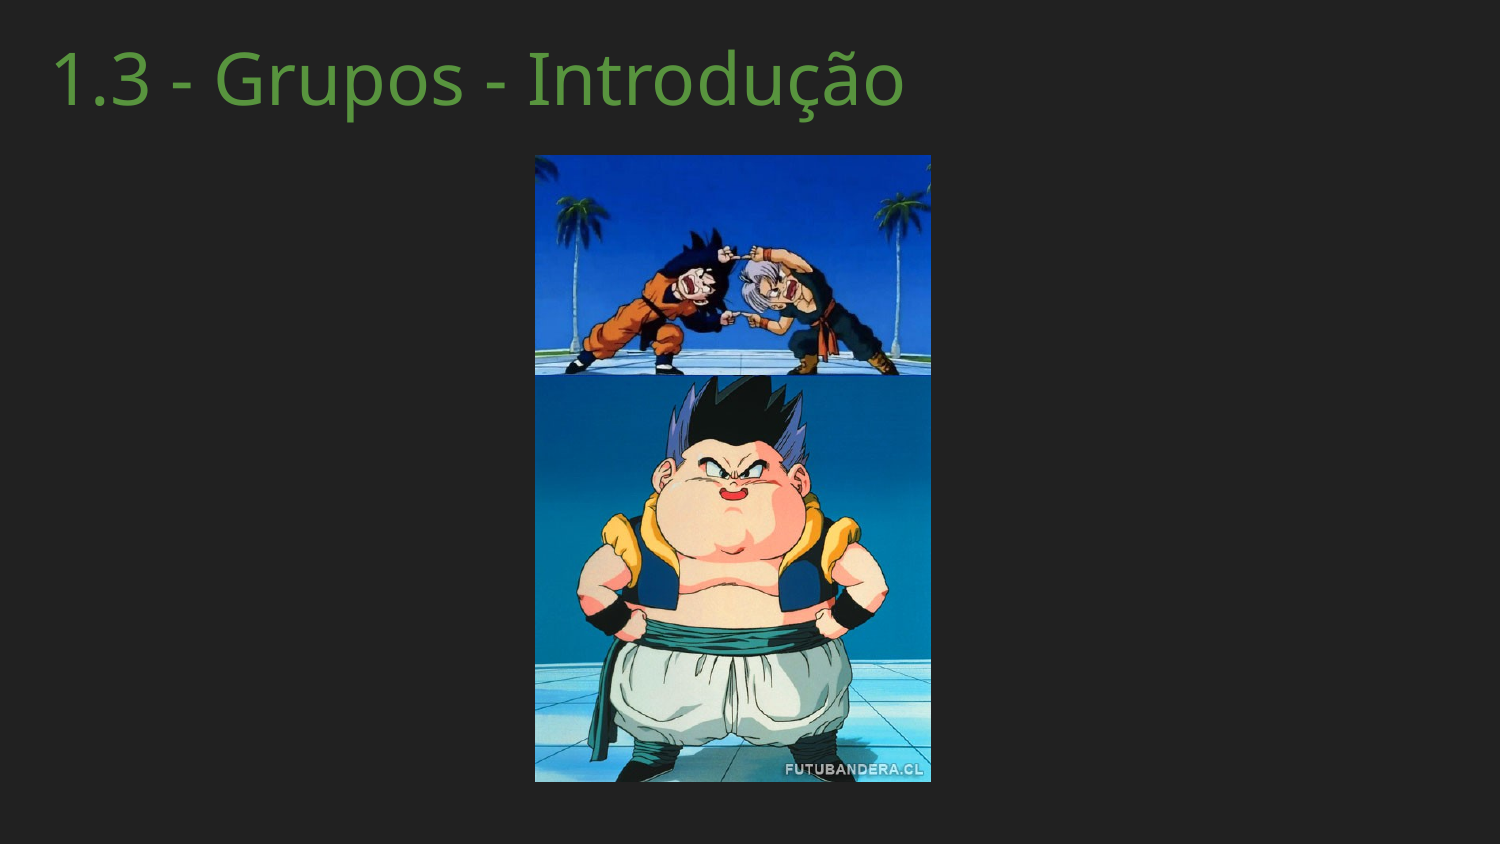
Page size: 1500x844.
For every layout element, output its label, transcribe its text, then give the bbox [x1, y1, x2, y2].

picture [535, 155, 931, 782]
title 1.3 - Grupos - Introdução [34, 17, 1432, 168]
